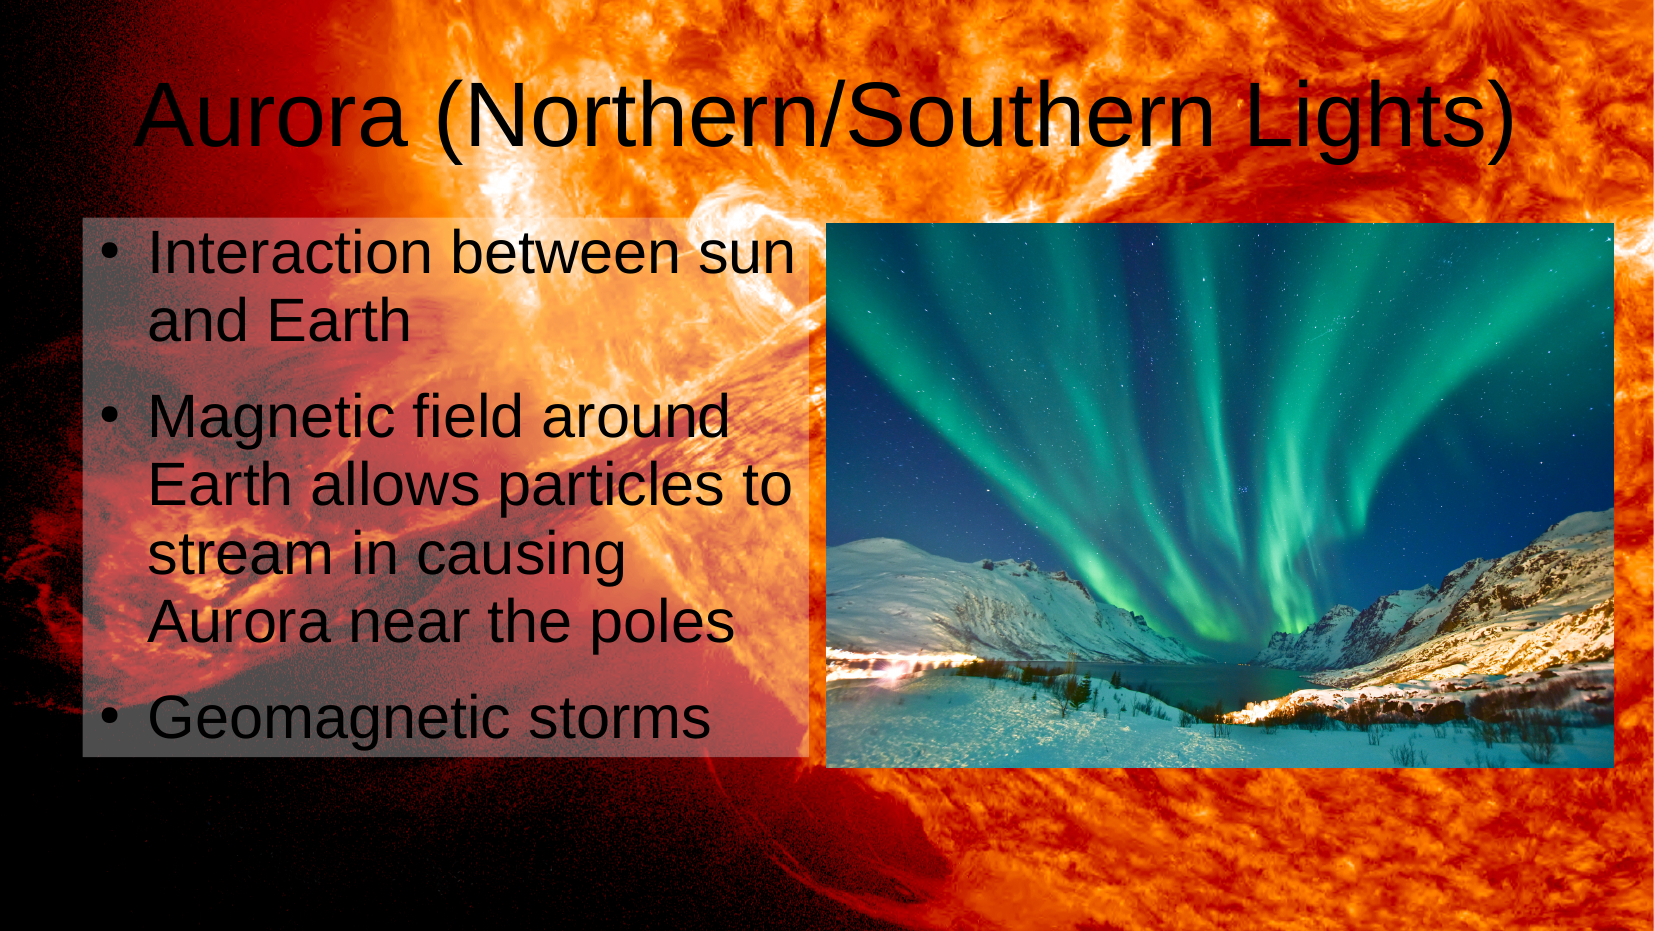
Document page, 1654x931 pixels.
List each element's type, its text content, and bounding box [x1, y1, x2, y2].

title Aurora (Northern/Southern Lights) [82, 37, 1571, 193]
picture [0, 0, 1654, 931]
list Interaction between sun and Earth Magnetic field around Earth allows particles to stream in causing Aurora near the poles Geomagnetic storms [82, 217, 809, 758]
